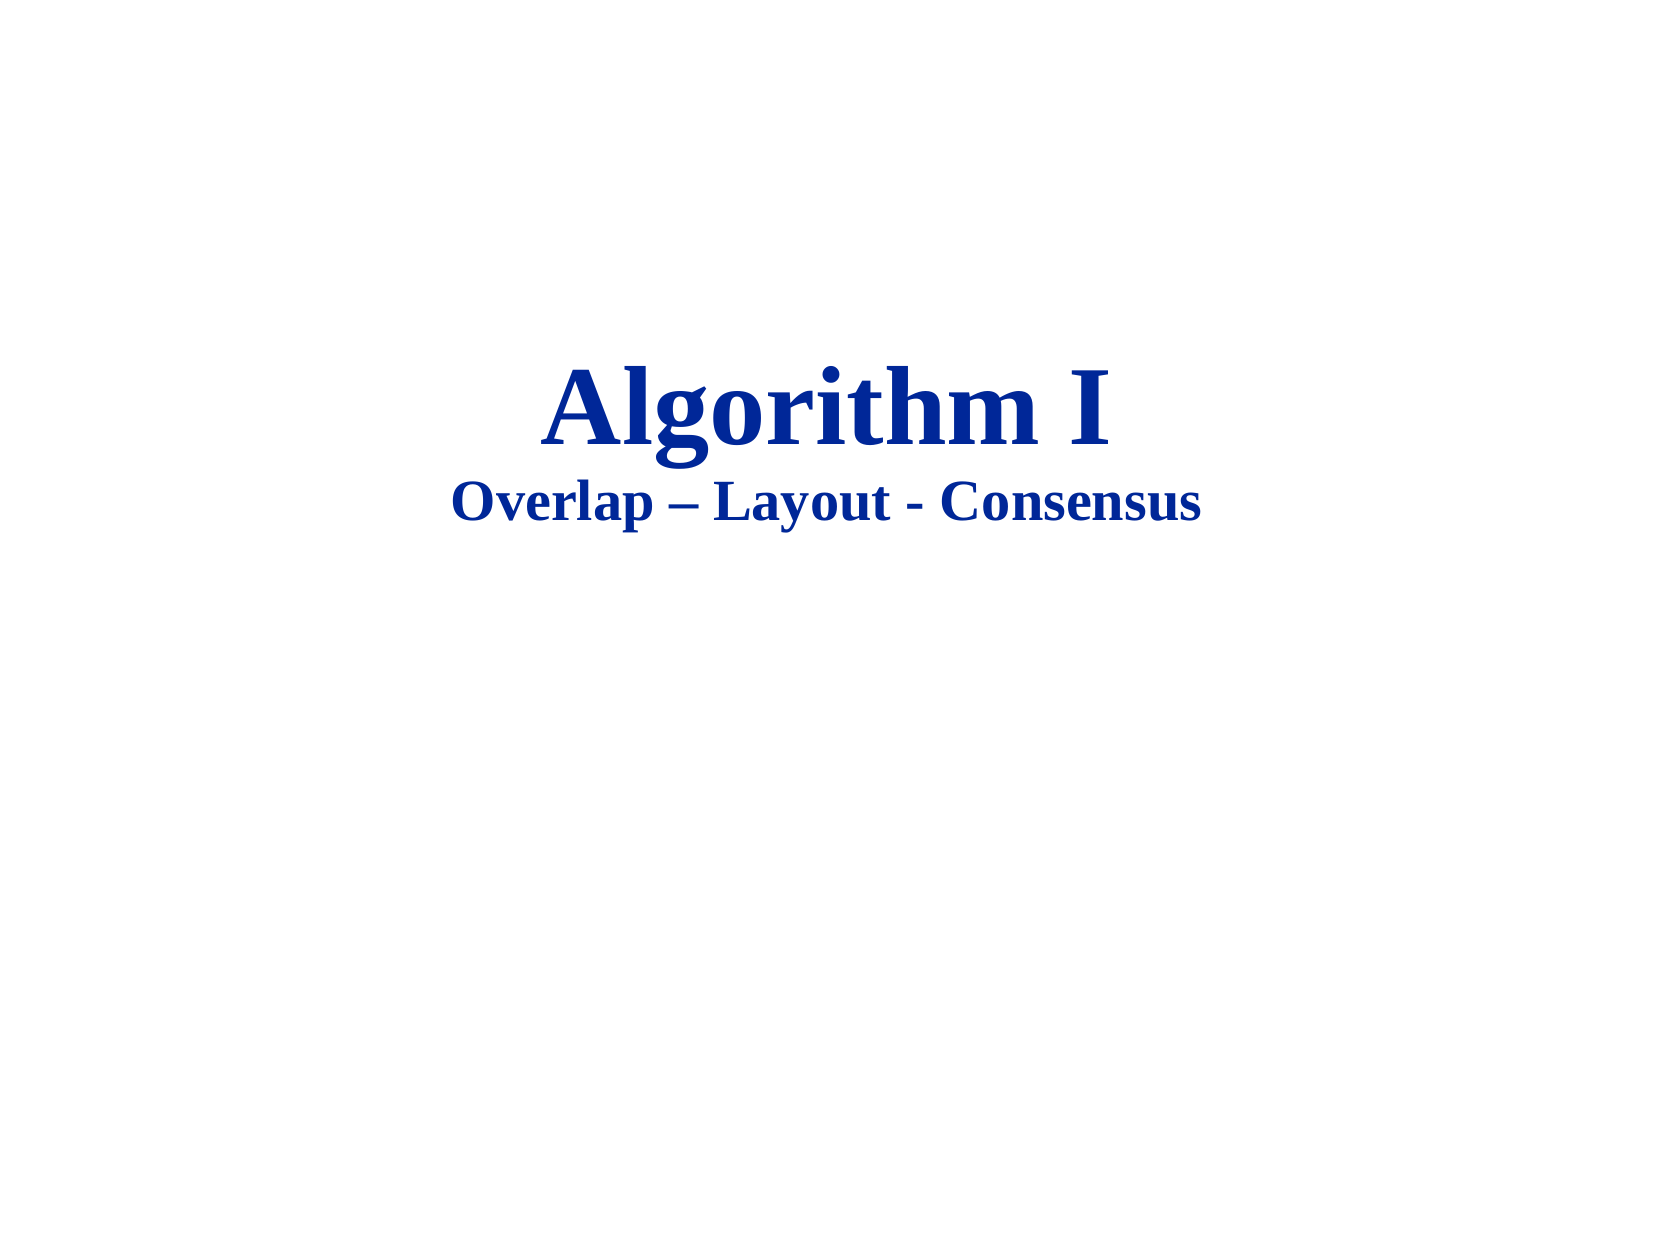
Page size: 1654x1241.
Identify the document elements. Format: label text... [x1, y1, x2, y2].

title Algorithm I Overlap – Layout - Consensus [82, 315, 1571, 563]
